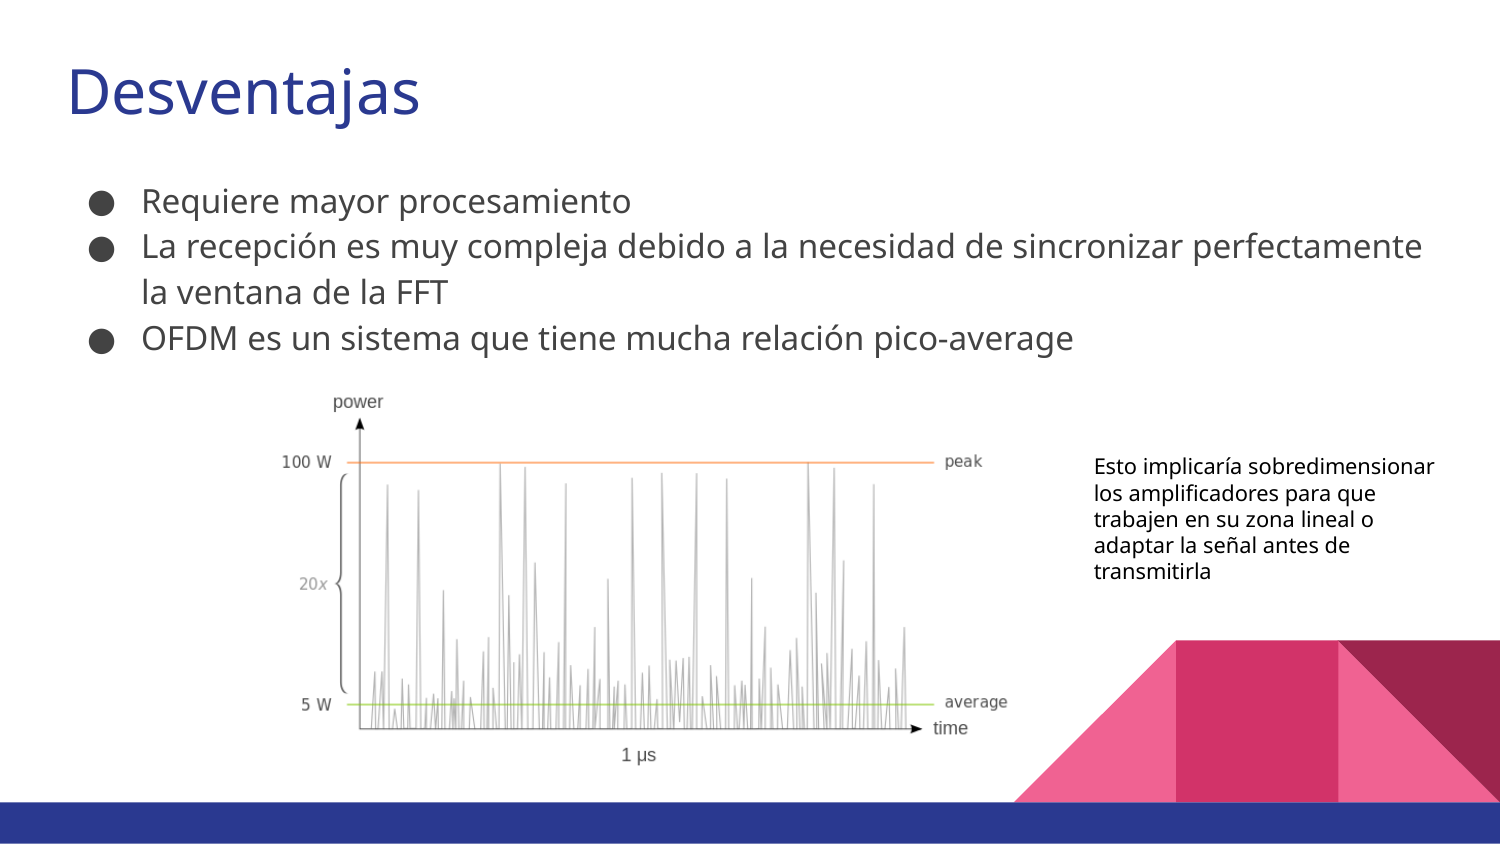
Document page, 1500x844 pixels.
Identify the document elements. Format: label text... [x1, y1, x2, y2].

picture [266, 378, 1025, 785]
title Desventajas [51, 37, 1449, 137]
text_box Esto implicaría sobredimensionar los amplificadores para que trabajen en su zona lineal o adaptar la señal antes de transmitirla [1078, 437, 1462, 602]
list Requiere mayor procesamiento La recepción es muy compleja debido a la necesidad de sincronizar perfectamente la ventana de la FFT OFDM es un sistema que tiene mucha relación pico-average [51, 158, 1449, 379]
